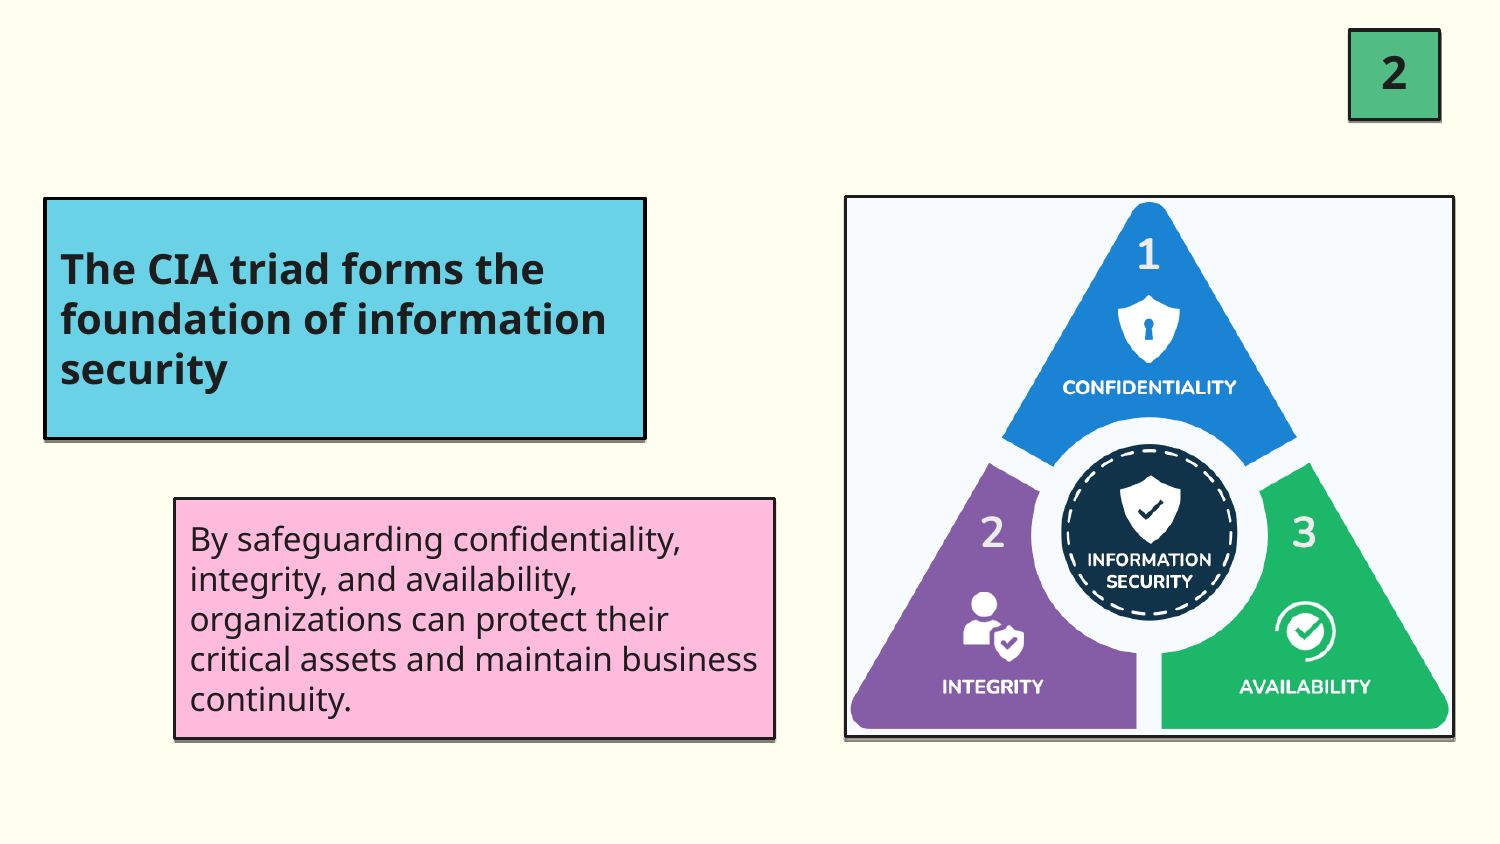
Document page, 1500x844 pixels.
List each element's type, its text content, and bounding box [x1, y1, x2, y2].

picture [846, 197, 1452, 735]
list By safeguarding confidentiality, integrity, and availability, organizations can protect their critical assets and maintain business continuity. [174, 498, 775, 739]
list The CIA triad forms the foundation of information security [45, 198, 645, 439]
